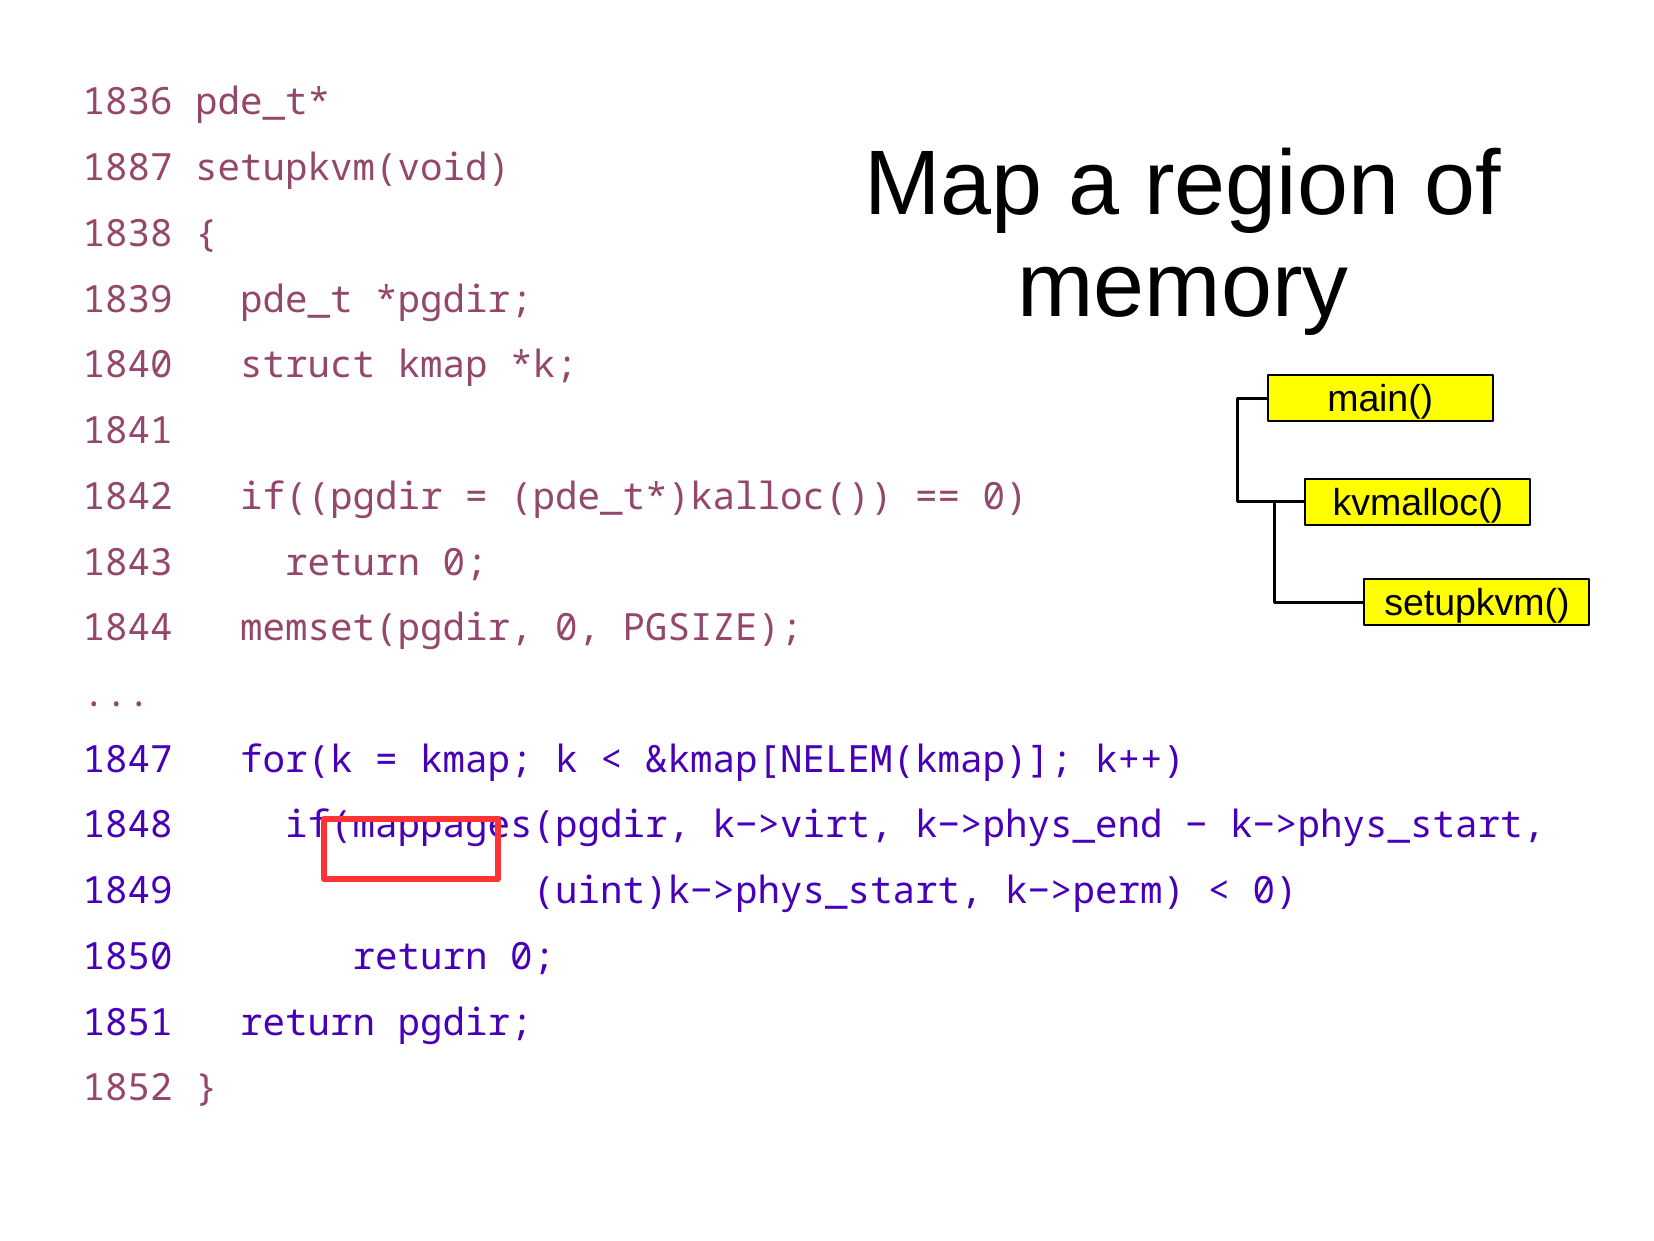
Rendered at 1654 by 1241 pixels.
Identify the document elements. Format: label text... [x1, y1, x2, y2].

text_box main() [1267, 375, 1493, 422]
title Map a region of memory [791, 130, 1576, 338]
text_box kvmalloc() [1305, 478, 1531, 526]
text_box setupkvm() [1364, 579, 1590, 626]
list 1836 pde_t* 1887 setupkvm(void) 1838 { 1839 pde_t *pgdir; 1840 struct kmap *k; 1841 1842 if((pgdir = (pde_t*)kalloc()) == 0) 1843 return 0; 1844 memset(pgdir, 0, PGSIZE); ... 1847 for(k = kmap; k < &kmap[NELEM(kmap)]; k++) 1848 if(mappages(pgdir, k−>virt, k−>phys_end − k−>phys_start, 1849 (uint)k−>phys_start, k−>perm) < 0) 1850 return 0; 1851 return pgdir; 1852 } [82, 75, 1571, 1163]
